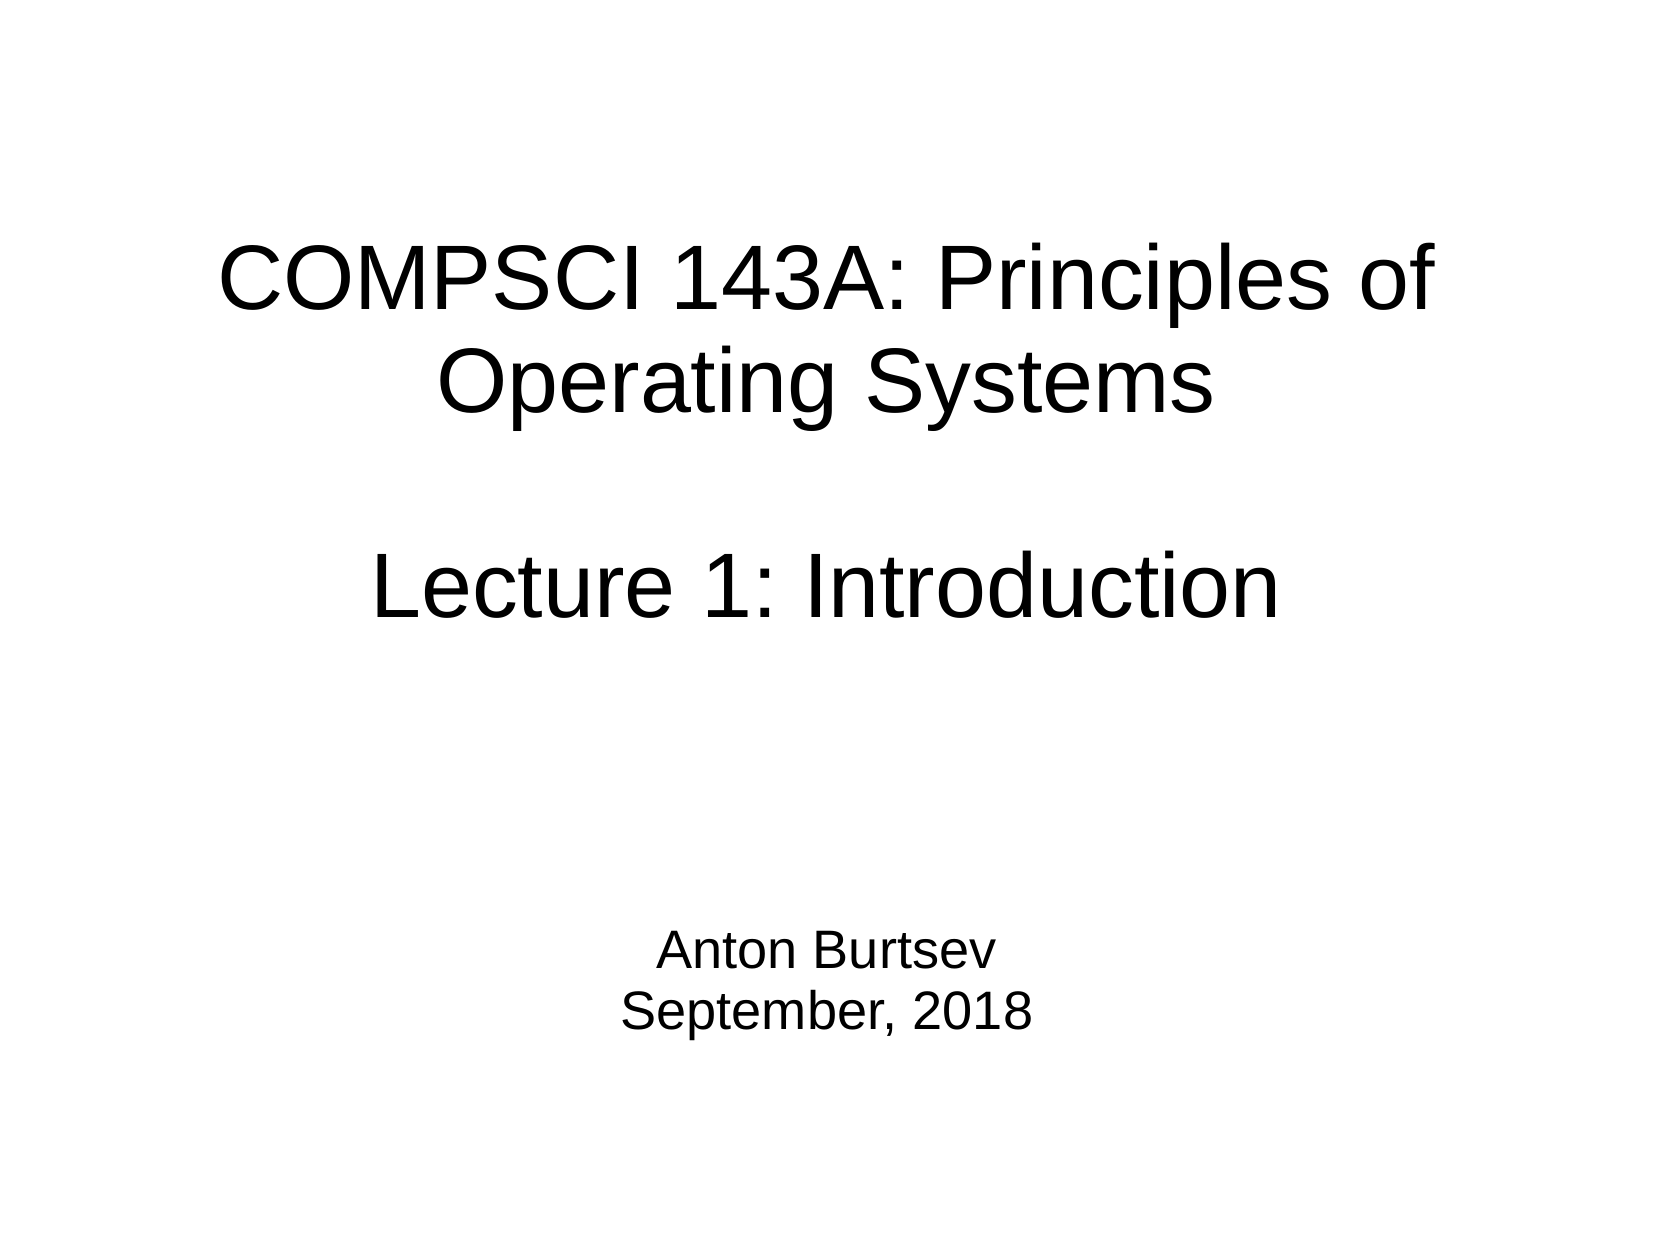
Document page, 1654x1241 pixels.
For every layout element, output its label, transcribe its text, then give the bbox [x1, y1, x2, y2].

subtitle Anton Burtsev September, 2018 [82, 637, 1571, 1109]
title COMPSCI 143A: Principles of Operating Systems Lecture 1: Introduction [82, 113, 1571, 637]
